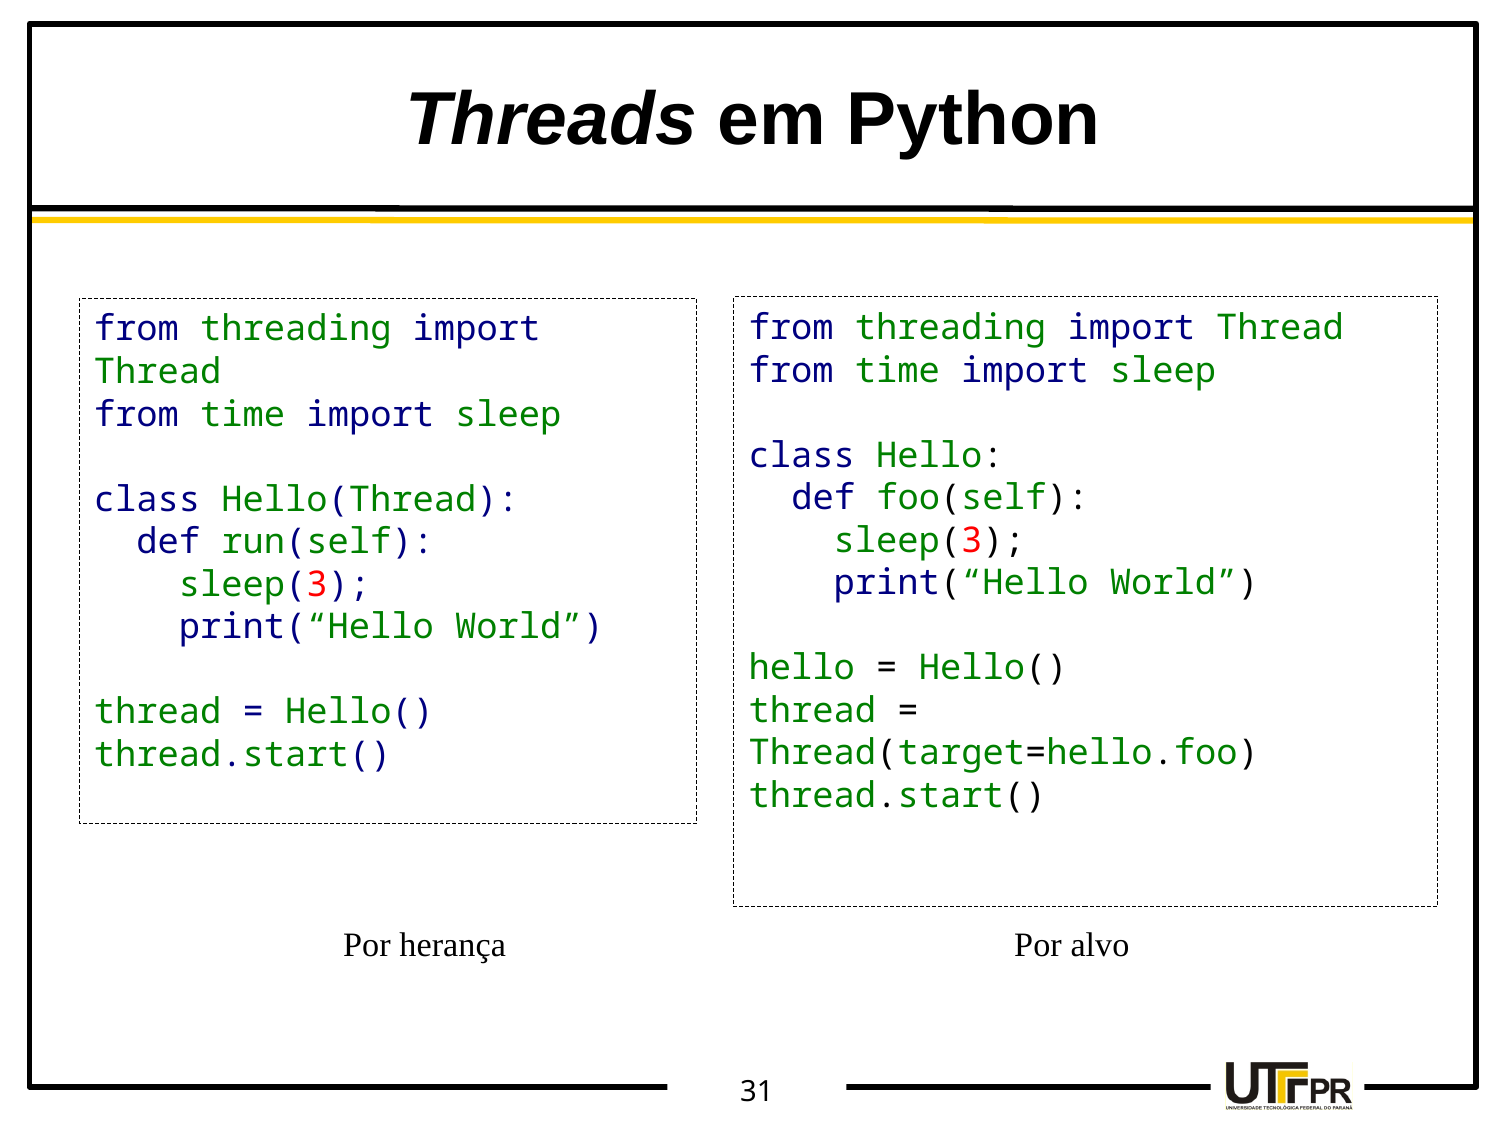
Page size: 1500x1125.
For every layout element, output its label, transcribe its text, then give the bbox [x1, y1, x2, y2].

text_box Por herança Por alvo [28, 914, 1477, 971]
text_box from threading import Thread from time import sleep class Hello(Thread): def run(self): sleep(3); print(“Hello World”) thread = Hello() thread.start() [79, 298, 697, 824]
text_box from threading import Thread from time import sleep class Hello: def foo(self): sleep(3); print(“Hello World”) hello = Hello() thread = Thread(target=hello.foo) thread.start() [733, 296, 1438, 907]
title Threads em Python [29, 47, 1477, 195]
picture [1225, 1062, 1353, 1110]
